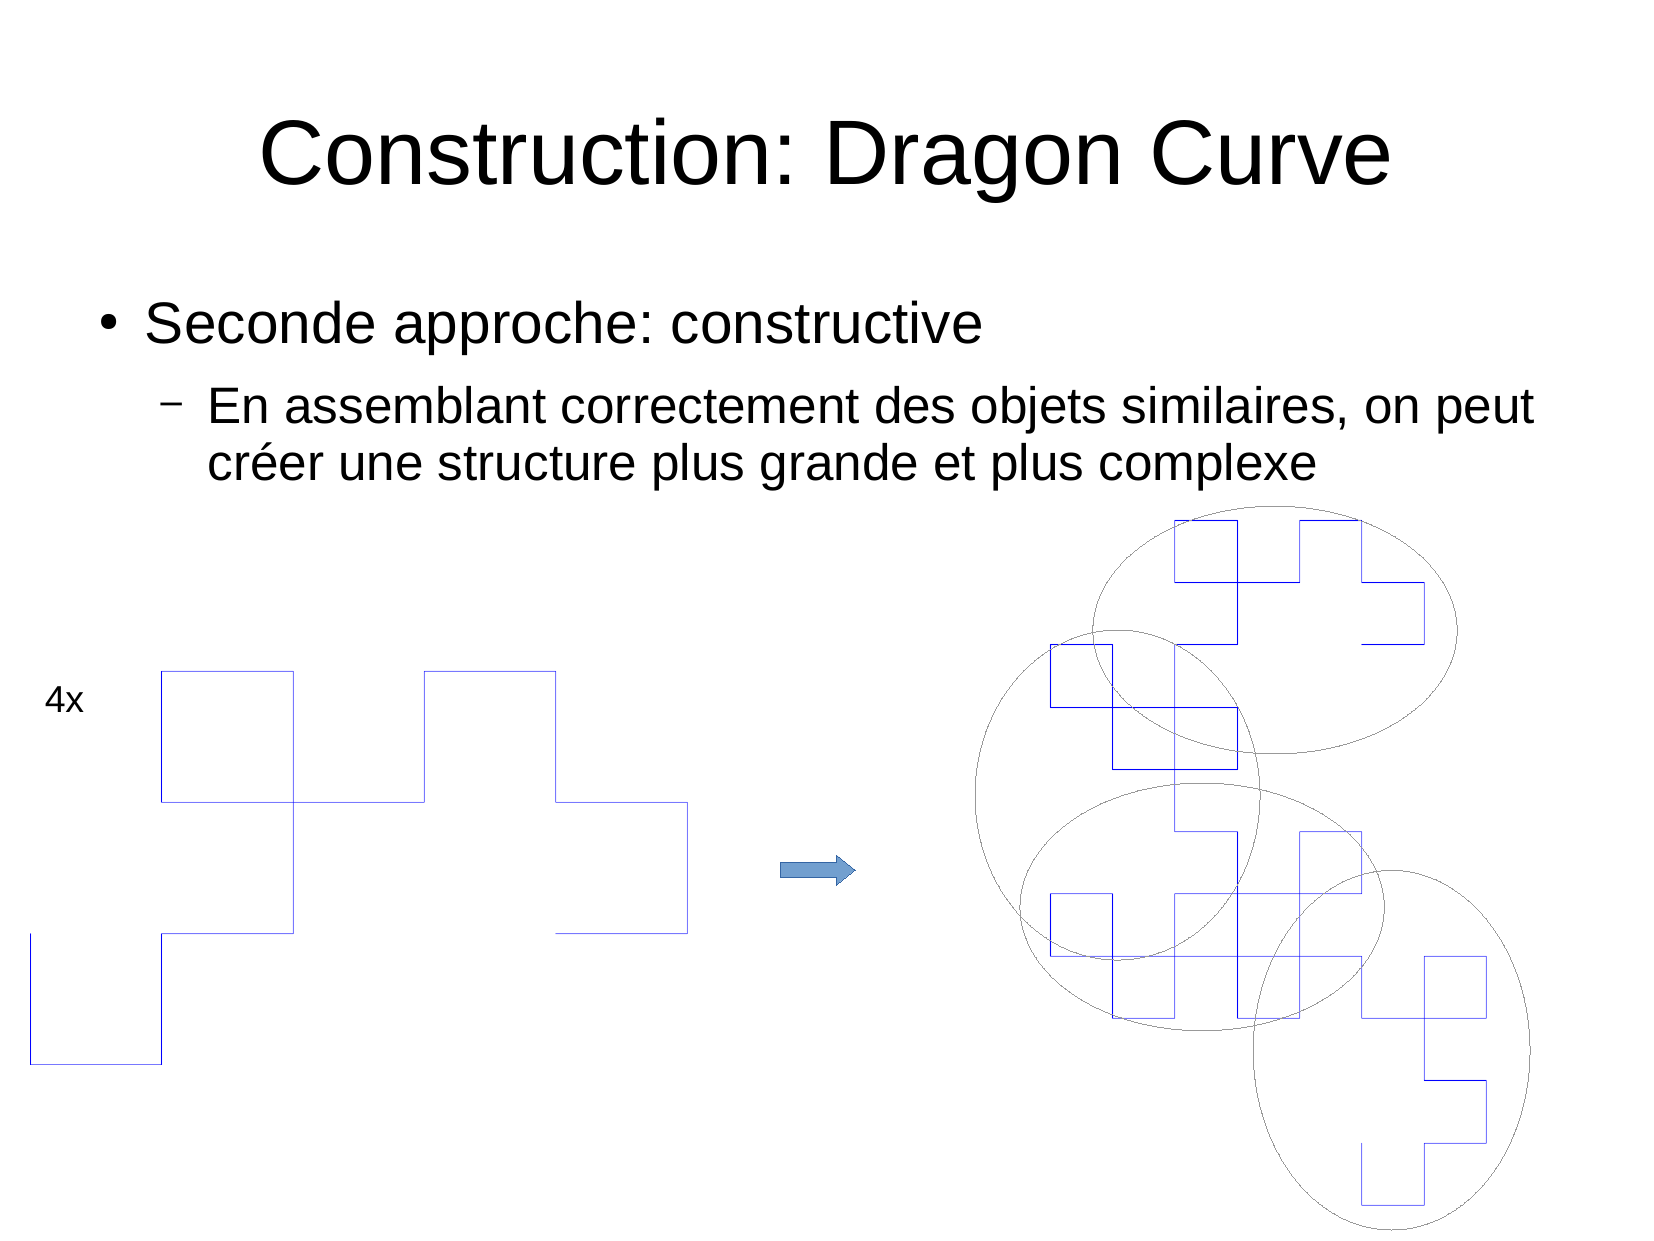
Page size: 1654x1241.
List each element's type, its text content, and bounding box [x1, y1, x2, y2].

text_box [780, 855, 856, 886]
title Construction: Dragon Curve [82, 49, 1571, 257]
picture [30, 670, 688, 1066]
list Seconde approche: constructive En assemblant correctement des objets similaires, on peut créer une structure plus grande et plus complexe [82, 290, 1571, 496]
picture [1049, 519, 1487, 1206]
